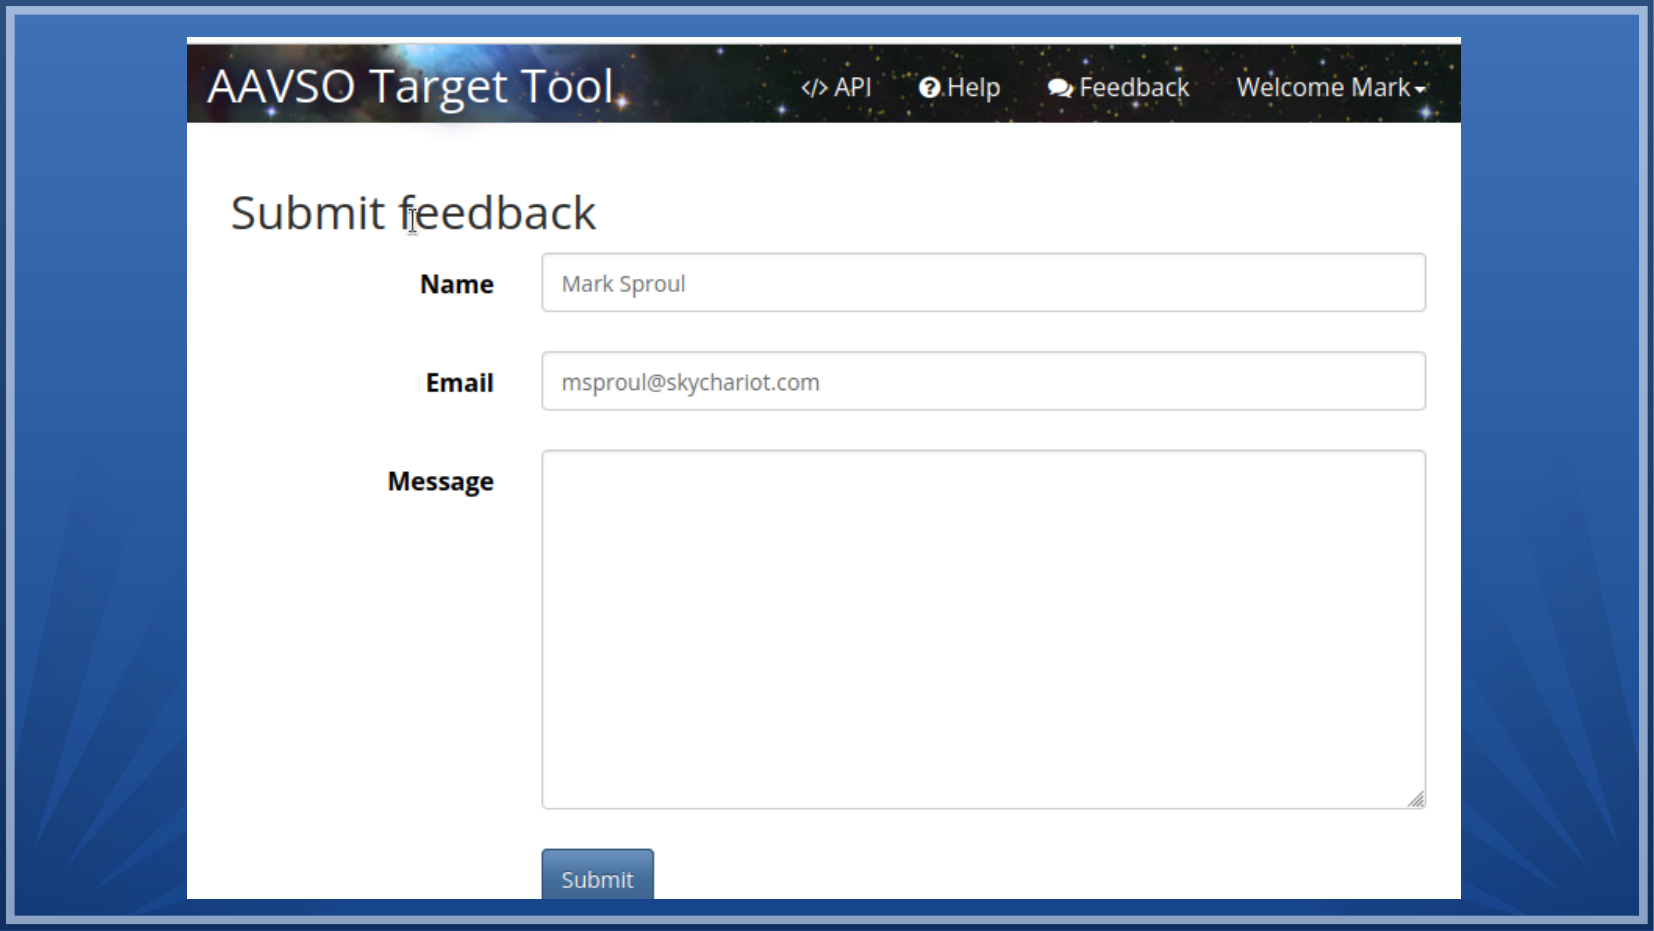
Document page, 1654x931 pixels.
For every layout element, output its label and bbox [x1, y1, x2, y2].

picture [187, 37, 1461, 899]
